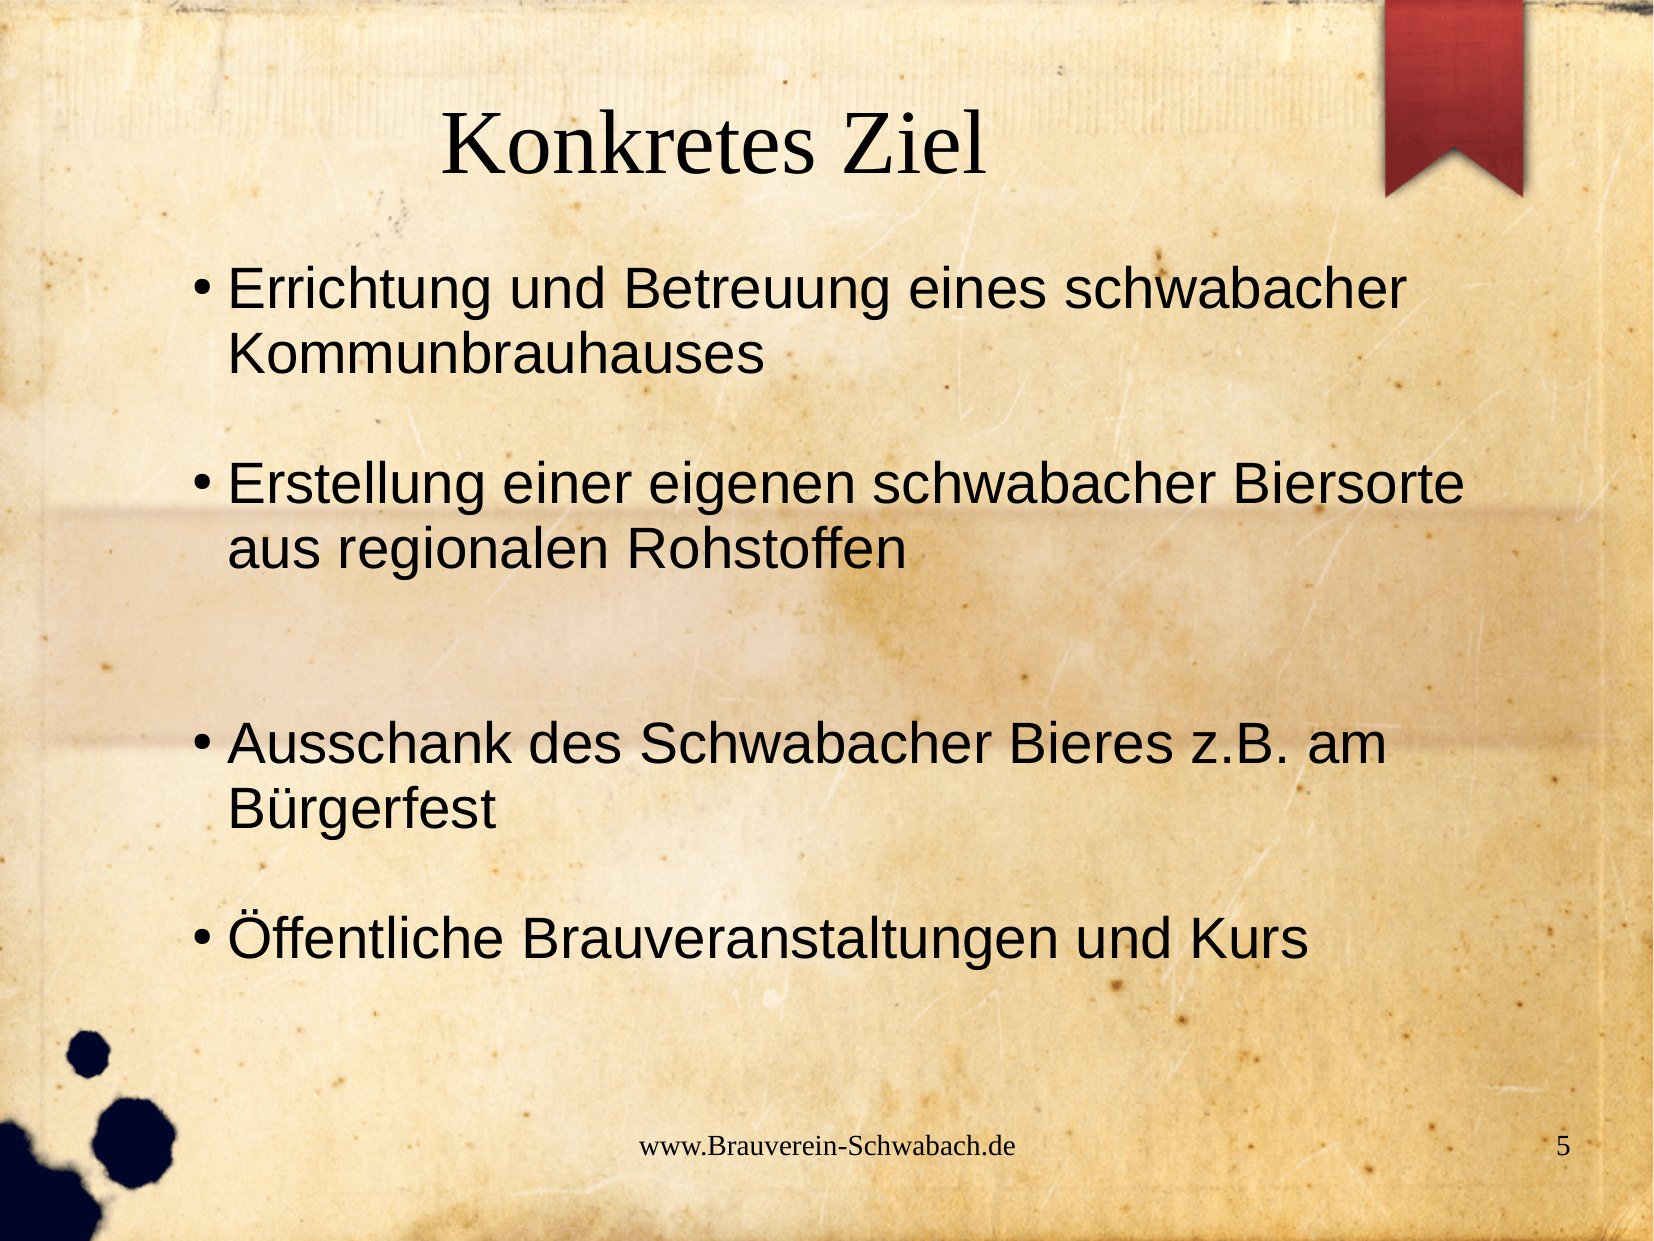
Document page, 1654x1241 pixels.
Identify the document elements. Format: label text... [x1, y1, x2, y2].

picture [0, 0, 1654, 1241]
title Konkretes Ziel [82, 49, 1347, 237]
text_box Errichtung und Betreuung eines schwabacher Kommunbrauhauses Erstellung einer eigenen schwabacher Biersorte aus regionalen Rohstoffen Ausschank des Schwabacher Bieres z.B. am Bürgerfest Öffentliche Brauveranstaltungen und Kurs [177, 248, 1536, 979]
